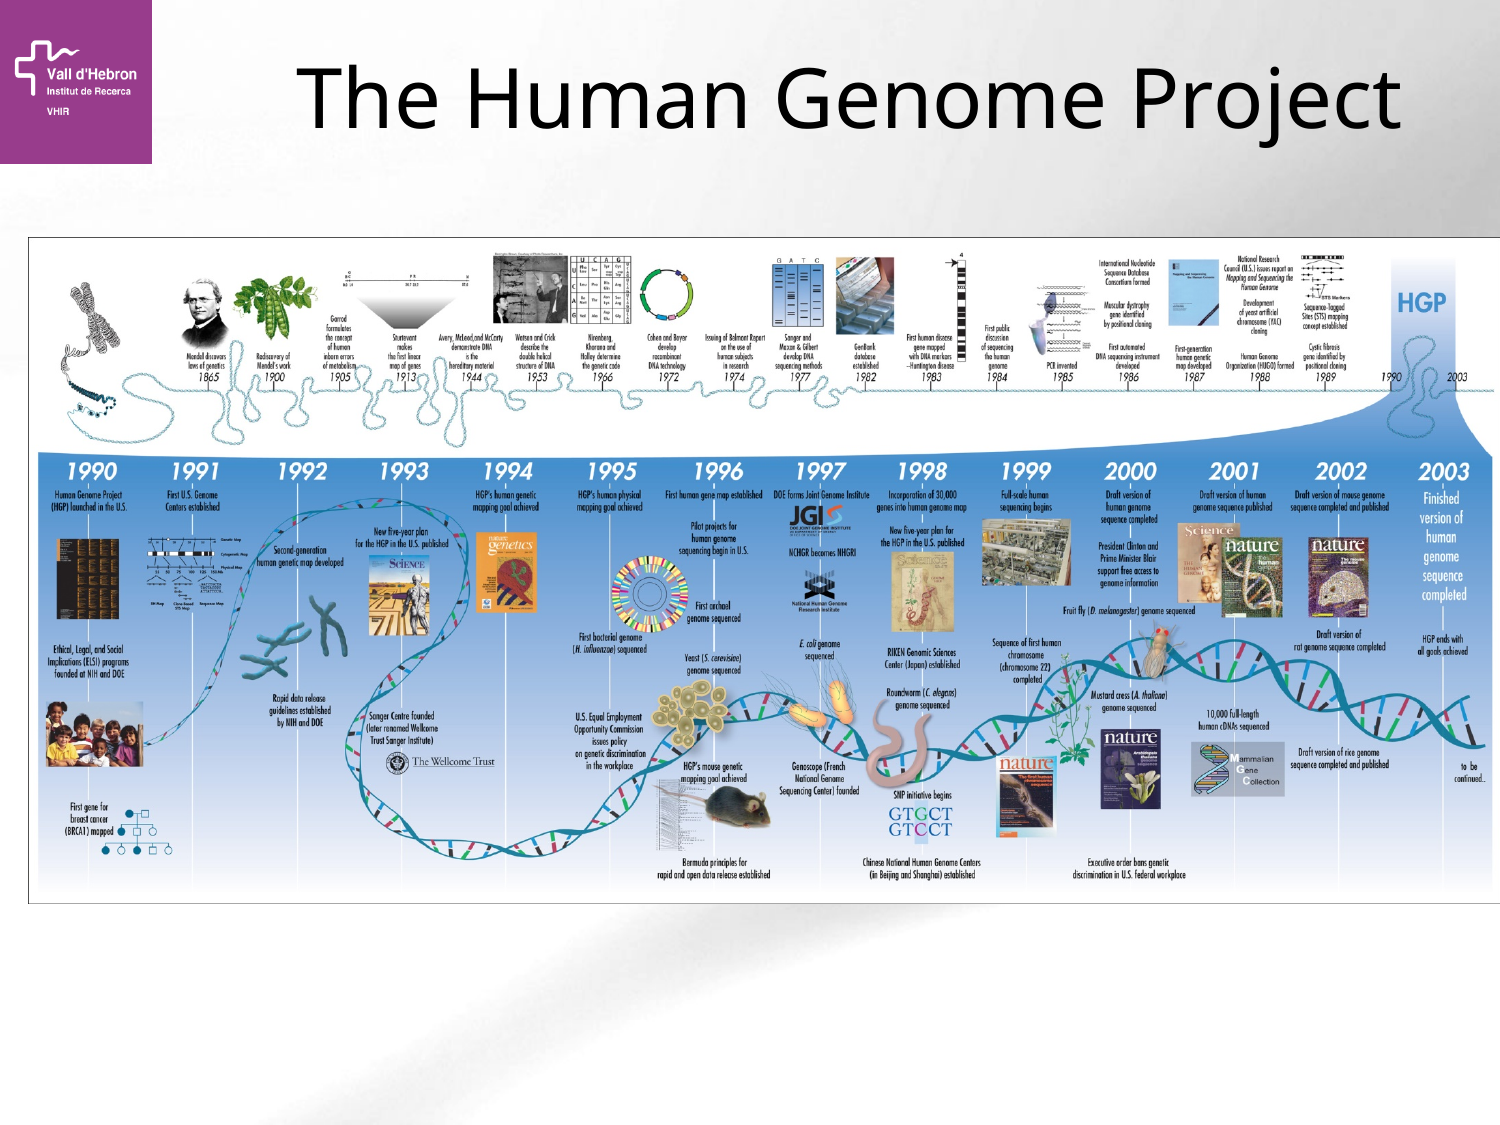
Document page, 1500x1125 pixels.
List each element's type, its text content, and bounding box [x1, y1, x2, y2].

text_box The Human Genome Project [224, 37, 1476, 168]
picture [0, 0, 1500, 1125]
